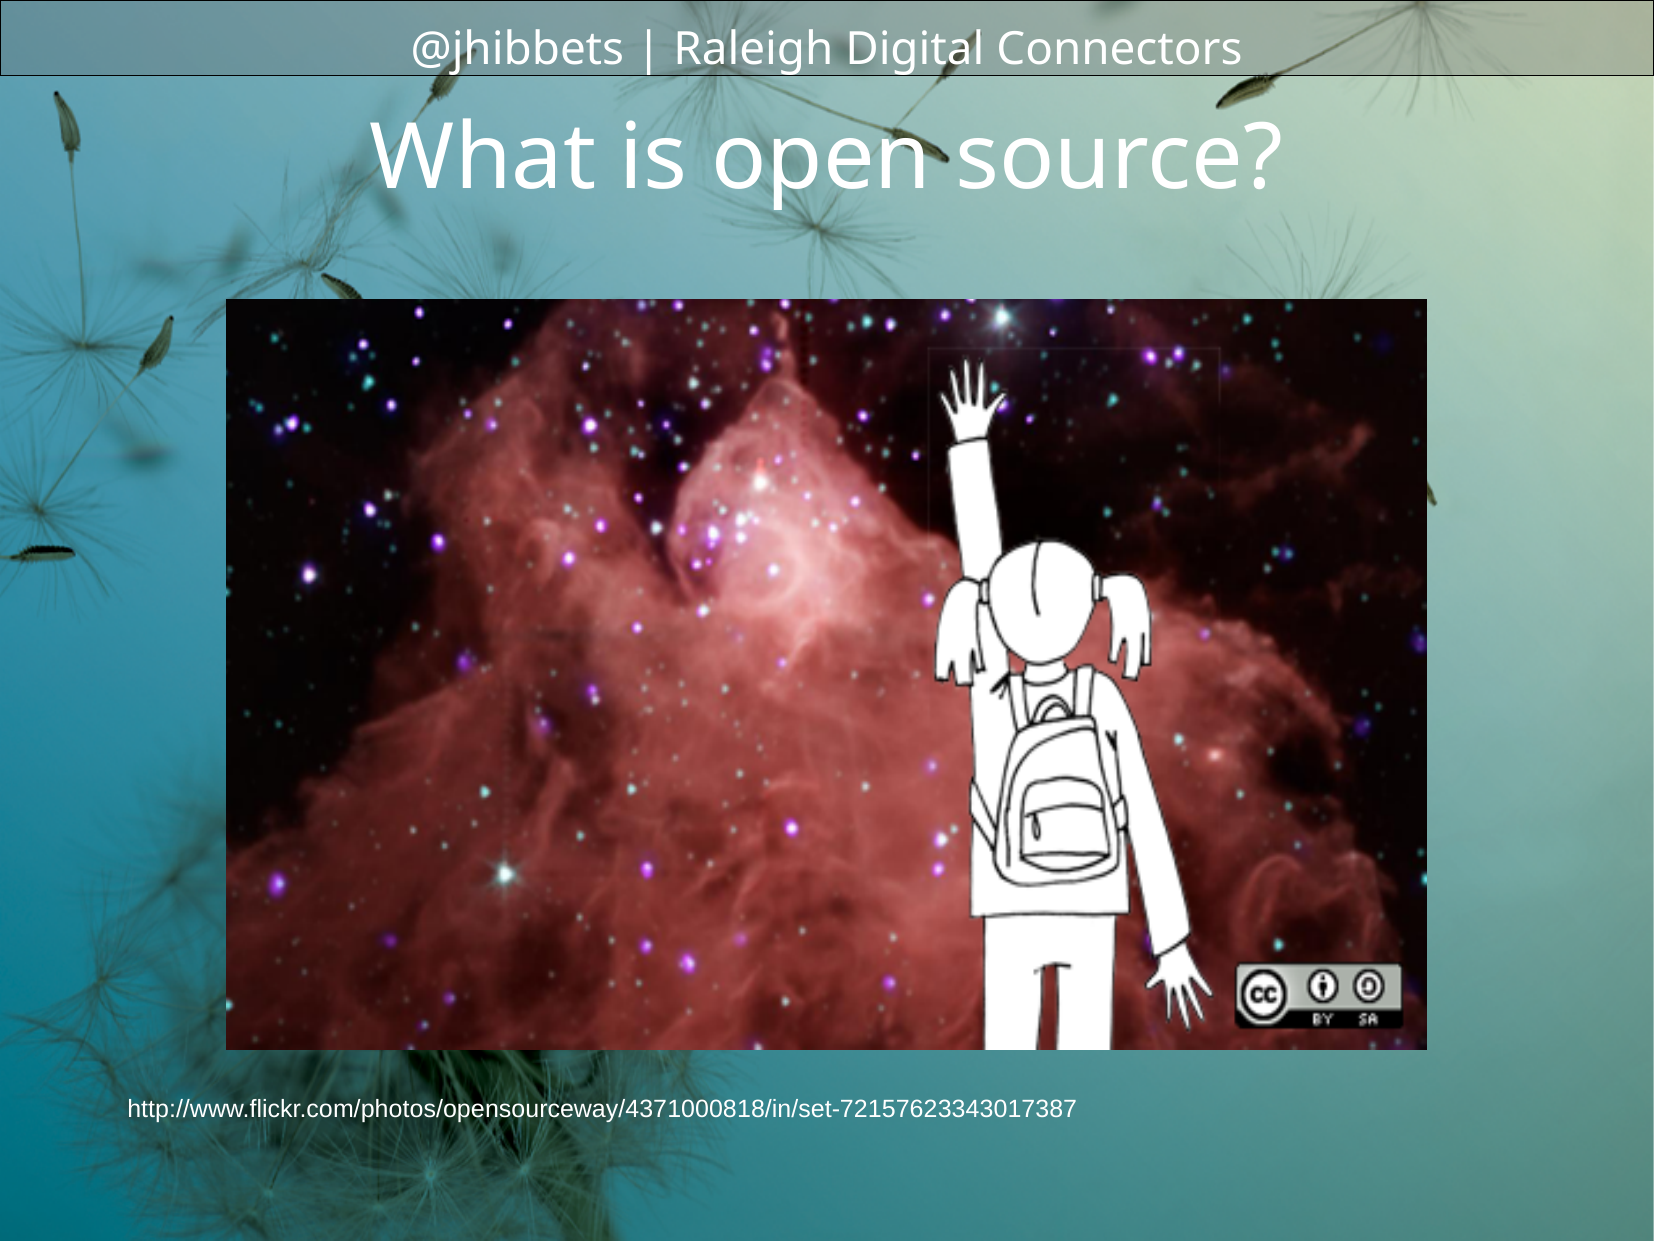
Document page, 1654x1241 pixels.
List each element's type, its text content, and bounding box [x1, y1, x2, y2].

title What is open source? [82, 49, 1571, 257]
picture [0, 76, 1654, 1241]
text_box http://www.flickr.com/photos/opensourceway/4371000818/in/set-72157623343017387 [112, 1087, 1095, 1131]
